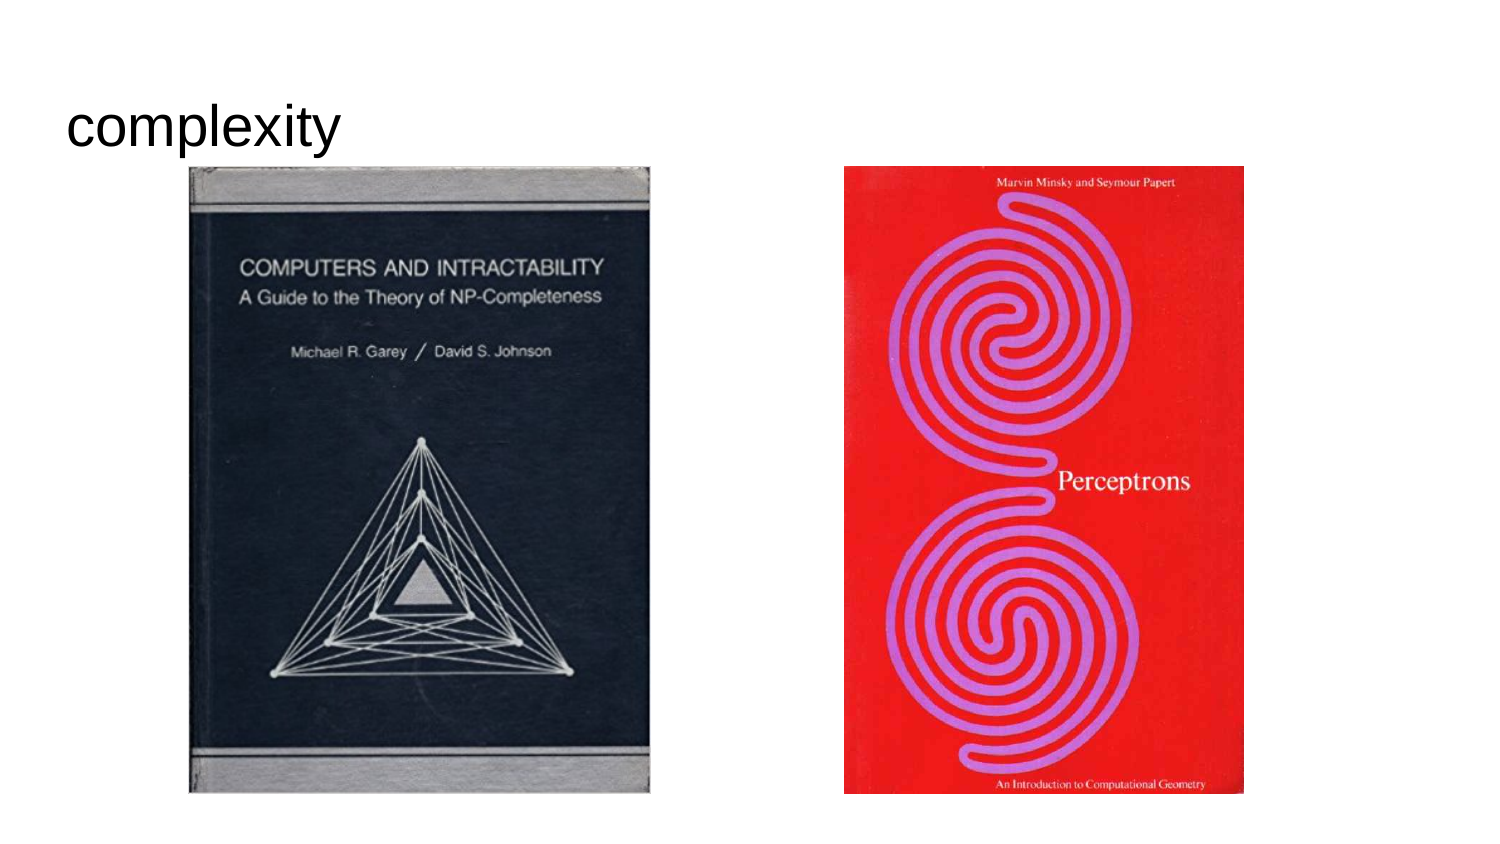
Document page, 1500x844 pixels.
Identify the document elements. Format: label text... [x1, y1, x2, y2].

picture [188, 166, 651, 794]
picture [844, 166, 1244, 794]
title complexity [51, 72, 1449, 167]
